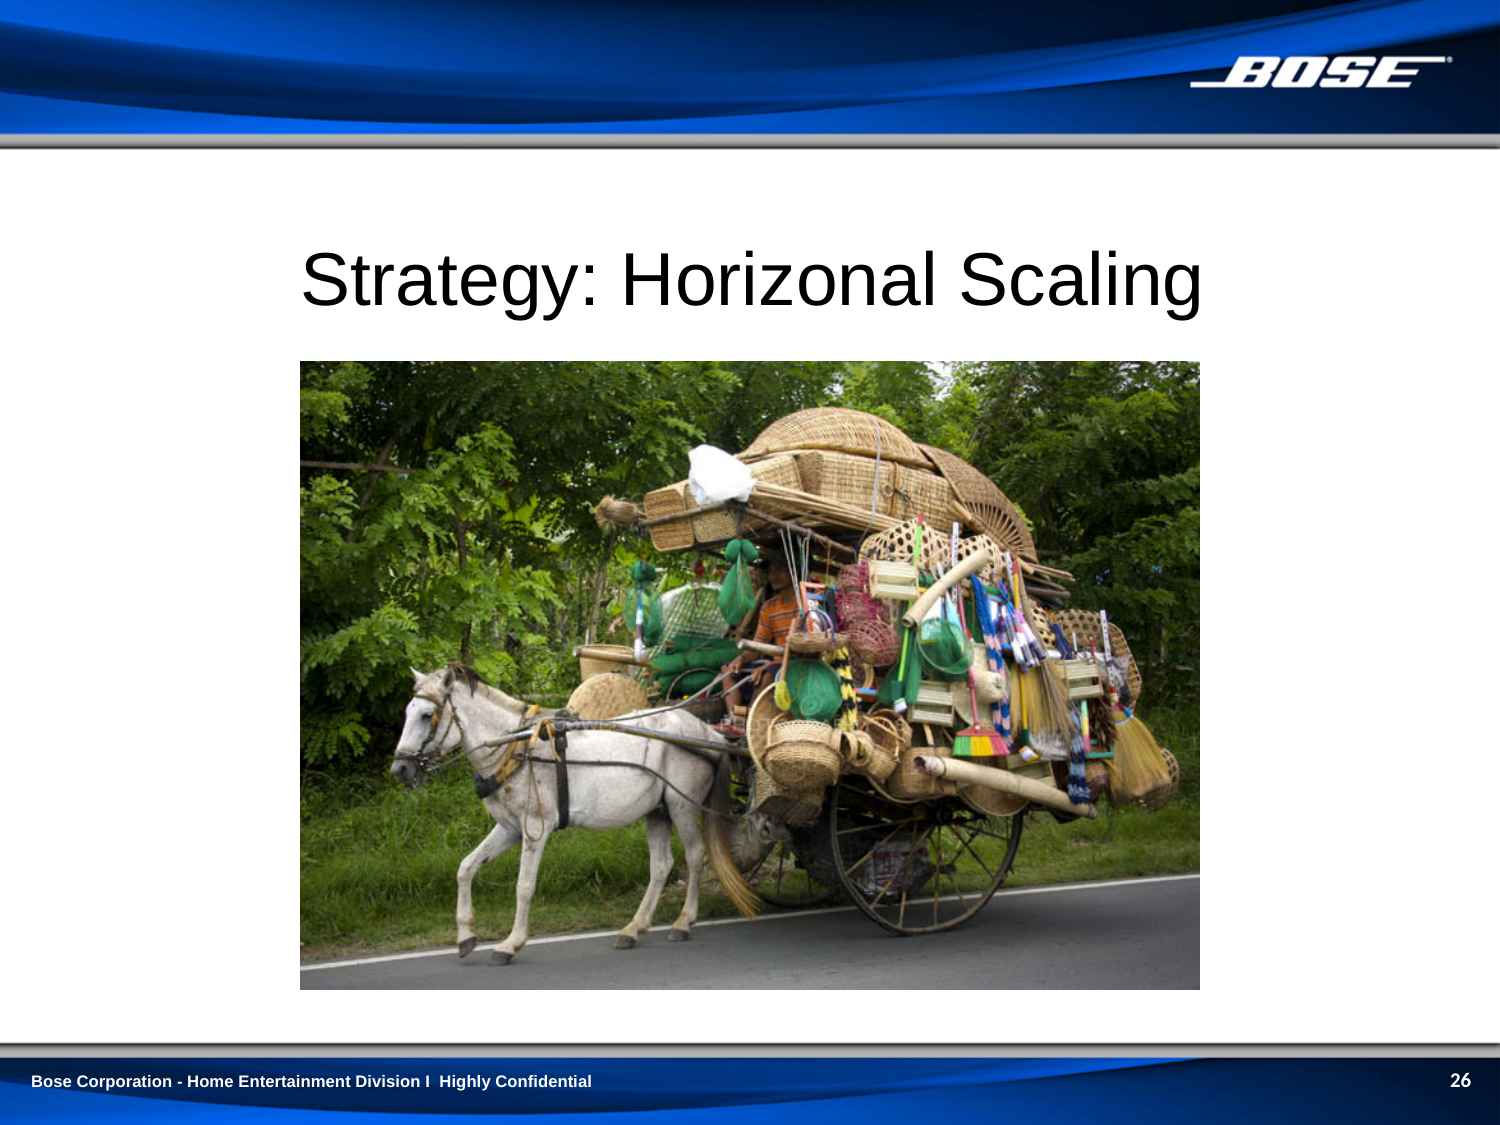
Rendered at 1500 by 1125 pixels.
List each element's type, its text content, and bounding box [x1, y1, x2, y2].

text_box Strategy: Horizonal Scaling [77, 196, 1428, 356]
picture [0, 0, 1500, 1125]
